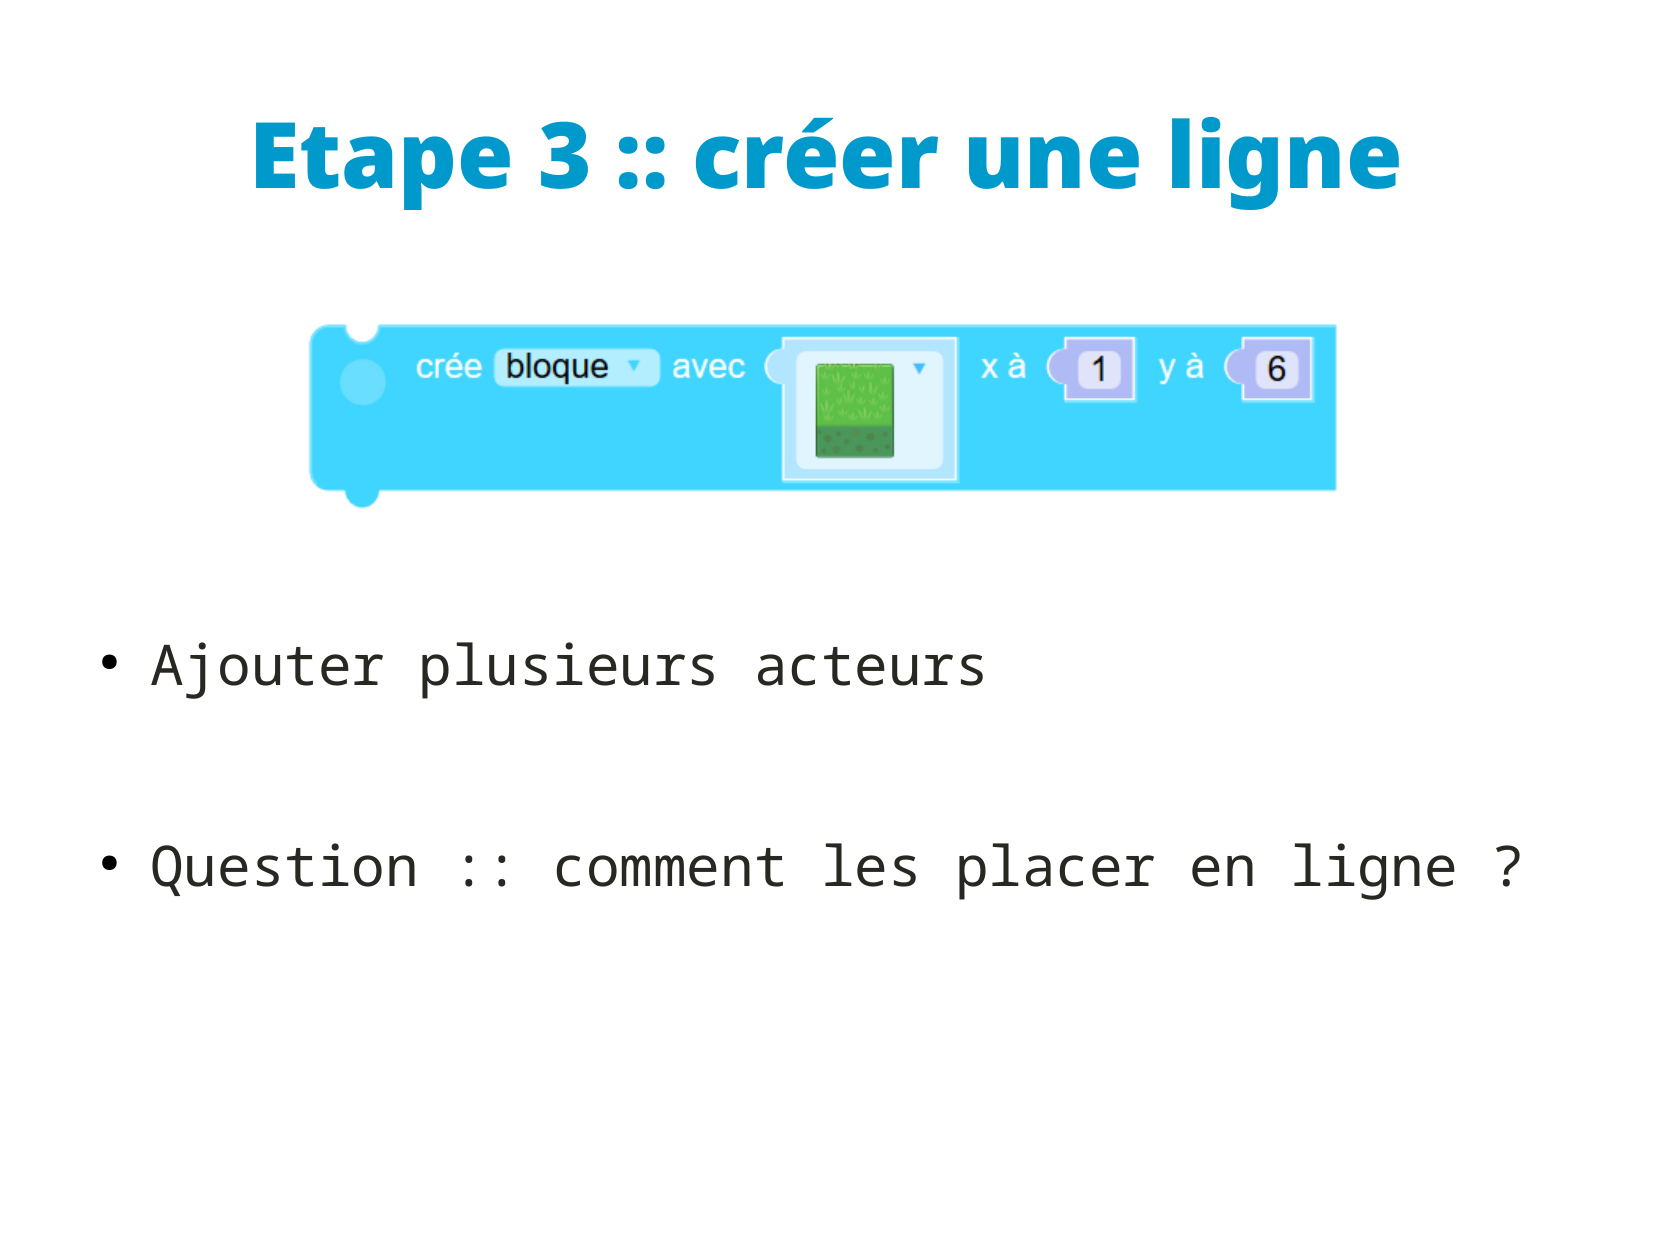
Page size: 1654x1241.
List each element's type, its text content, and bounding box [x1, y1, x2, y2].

picture [303, 312, 1351, 523]
title Etape 3 :: créer une ligne [82, 49, 1571, 257]
list Ajouter plusieurs acteurs Question :: comment les placer en ligne ? [82, 625, 1571, 1010]
